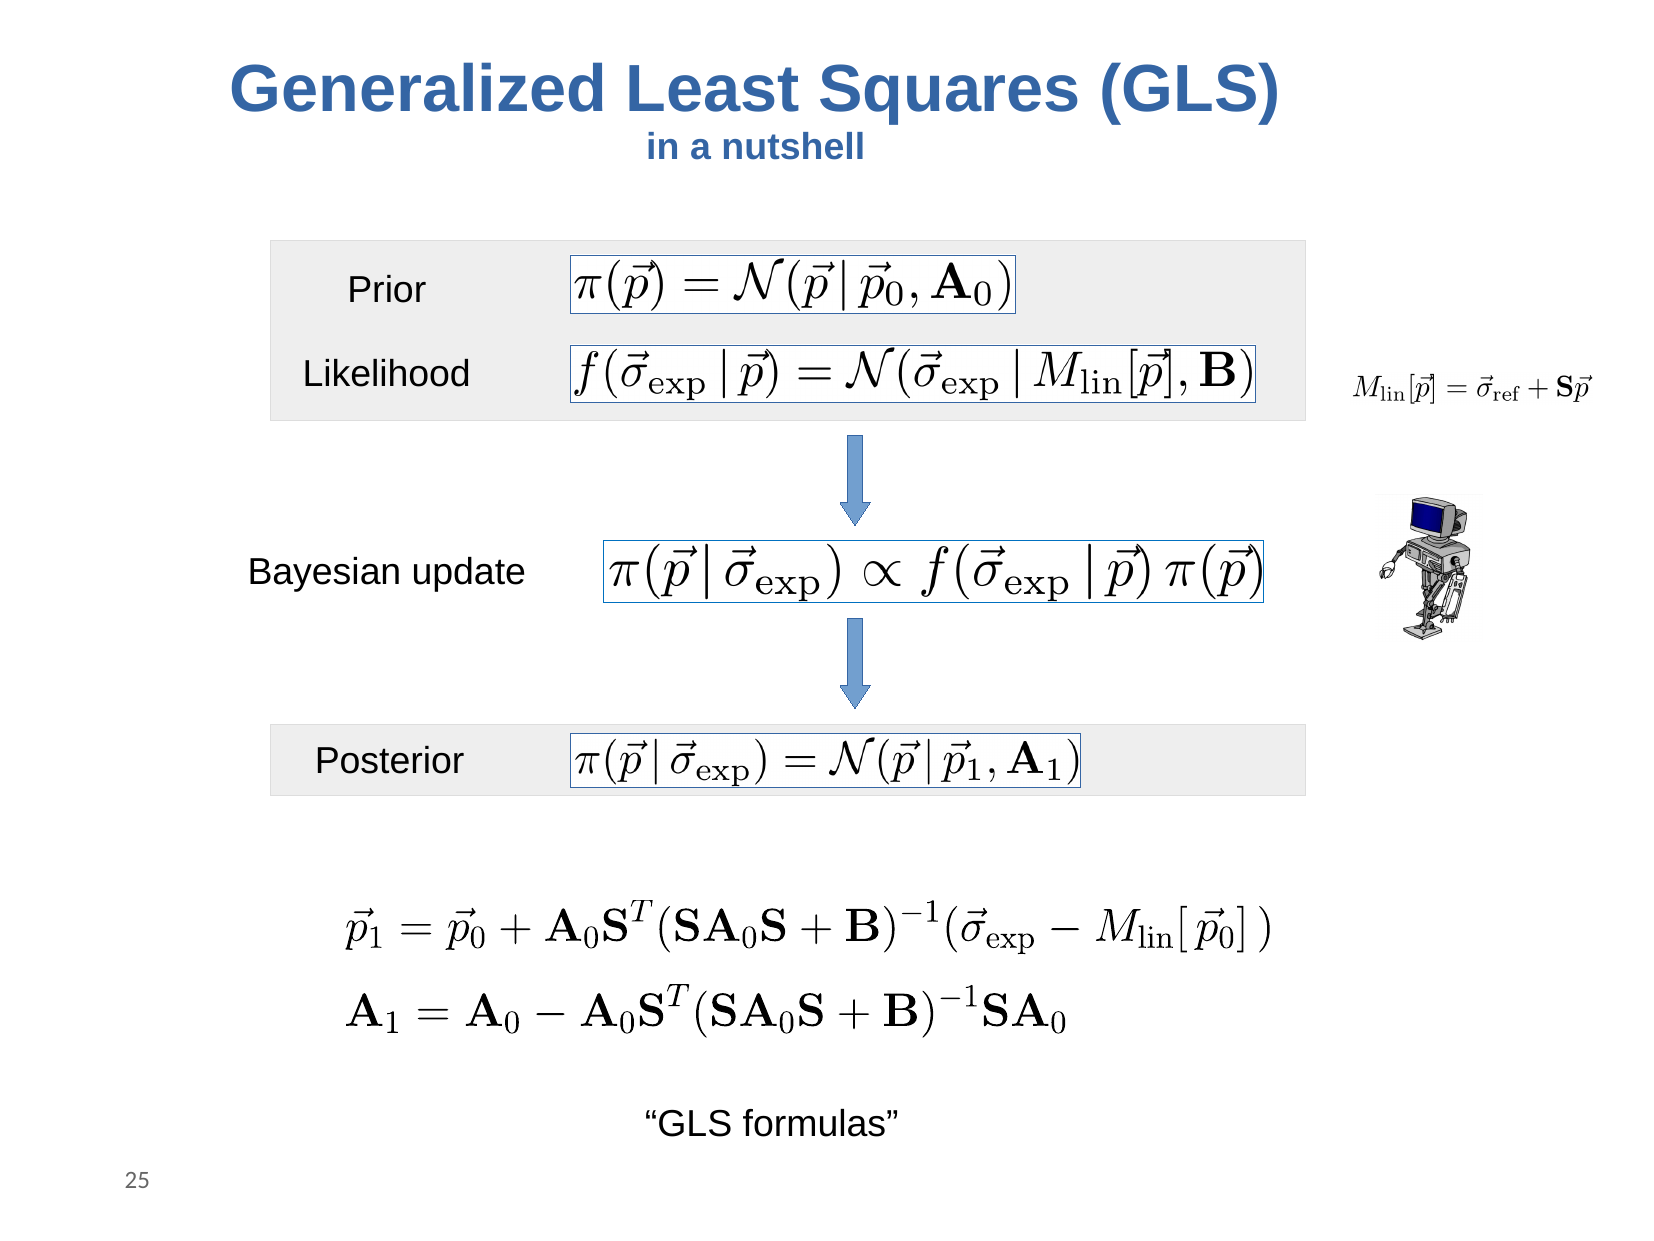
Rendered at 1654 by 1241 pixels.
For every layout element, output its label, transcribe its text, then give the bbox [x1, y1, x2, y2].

text_box Posterior [300, 732, 480, 790]
picture [345, 984, 1068, 1039]
text_box [840, 435, 871, 526]
text_box Bayesian update [232, 543, 541, 601]
text_box “GLS formulas” [630, 1095, 916, 1152]
text_box [270, 724, 1306, 796]
text_box [270, 240, 1306, 421]
picture [570, 344, 1256, 403]
picture [570, 733, 1081, 788]
text_box [840, 618, 871, 709]
title Generalized Least Squares (GLS) in a nutshell [147, 5, 1365, 213]
picture [345, 900, 1276, 955]
picture [1350, 372, 1593, 406]
text_box Prior [332, 260, 442, 318]
picture [1375, 494, 1483, 643]
text_box Likelihood [288, 345, 486, 402]
picture [570, 254, 1016, 314]
picture [603, 539, 1264, 603]
